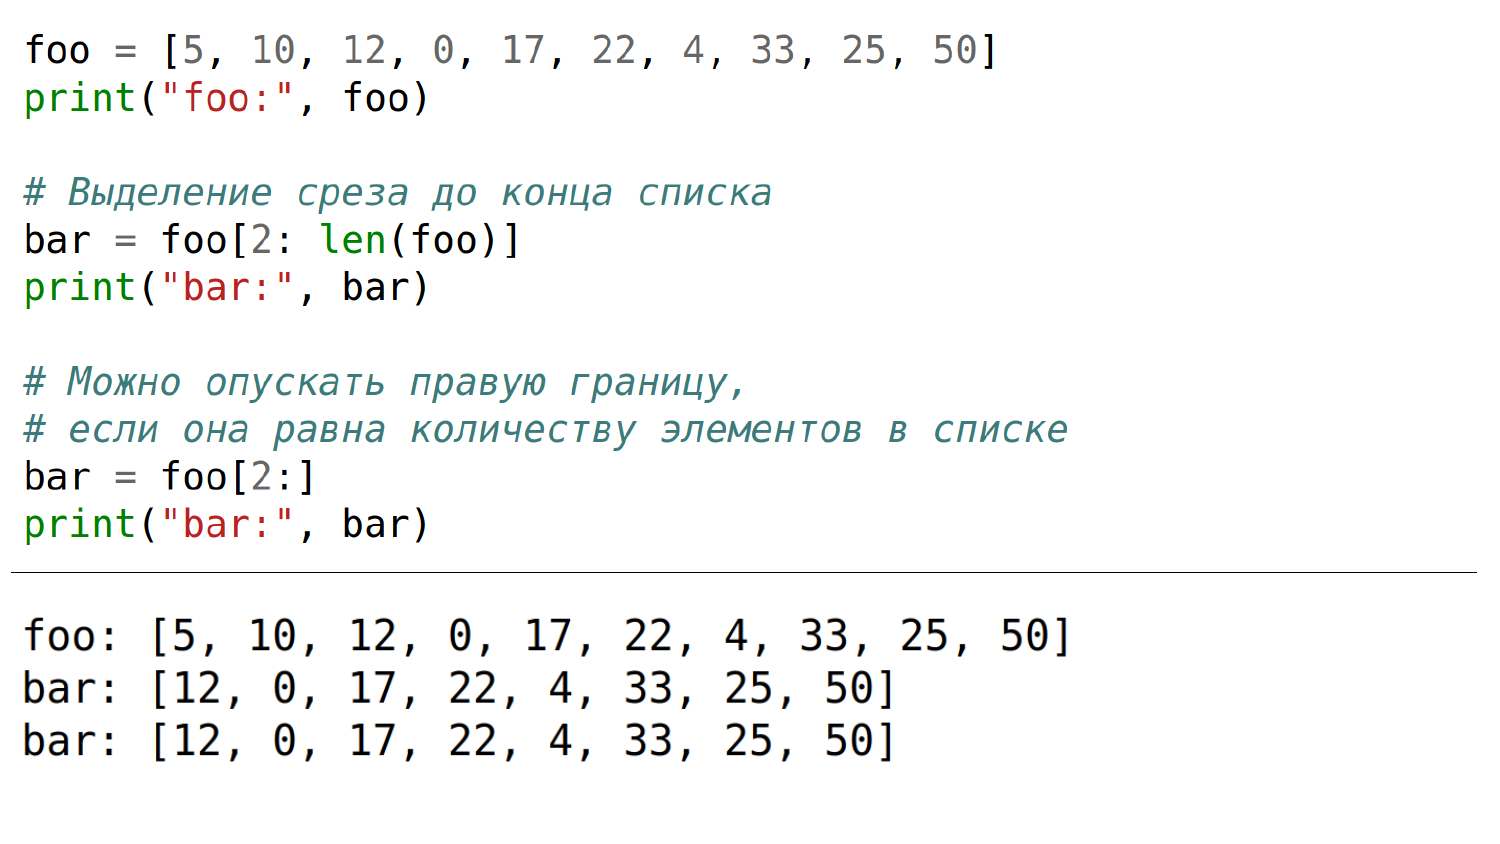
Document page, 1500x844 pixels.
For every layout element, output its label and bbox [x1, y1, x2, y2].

picture [11, 23, 1077, 562]
picture [17, 602, 1075, 773]
